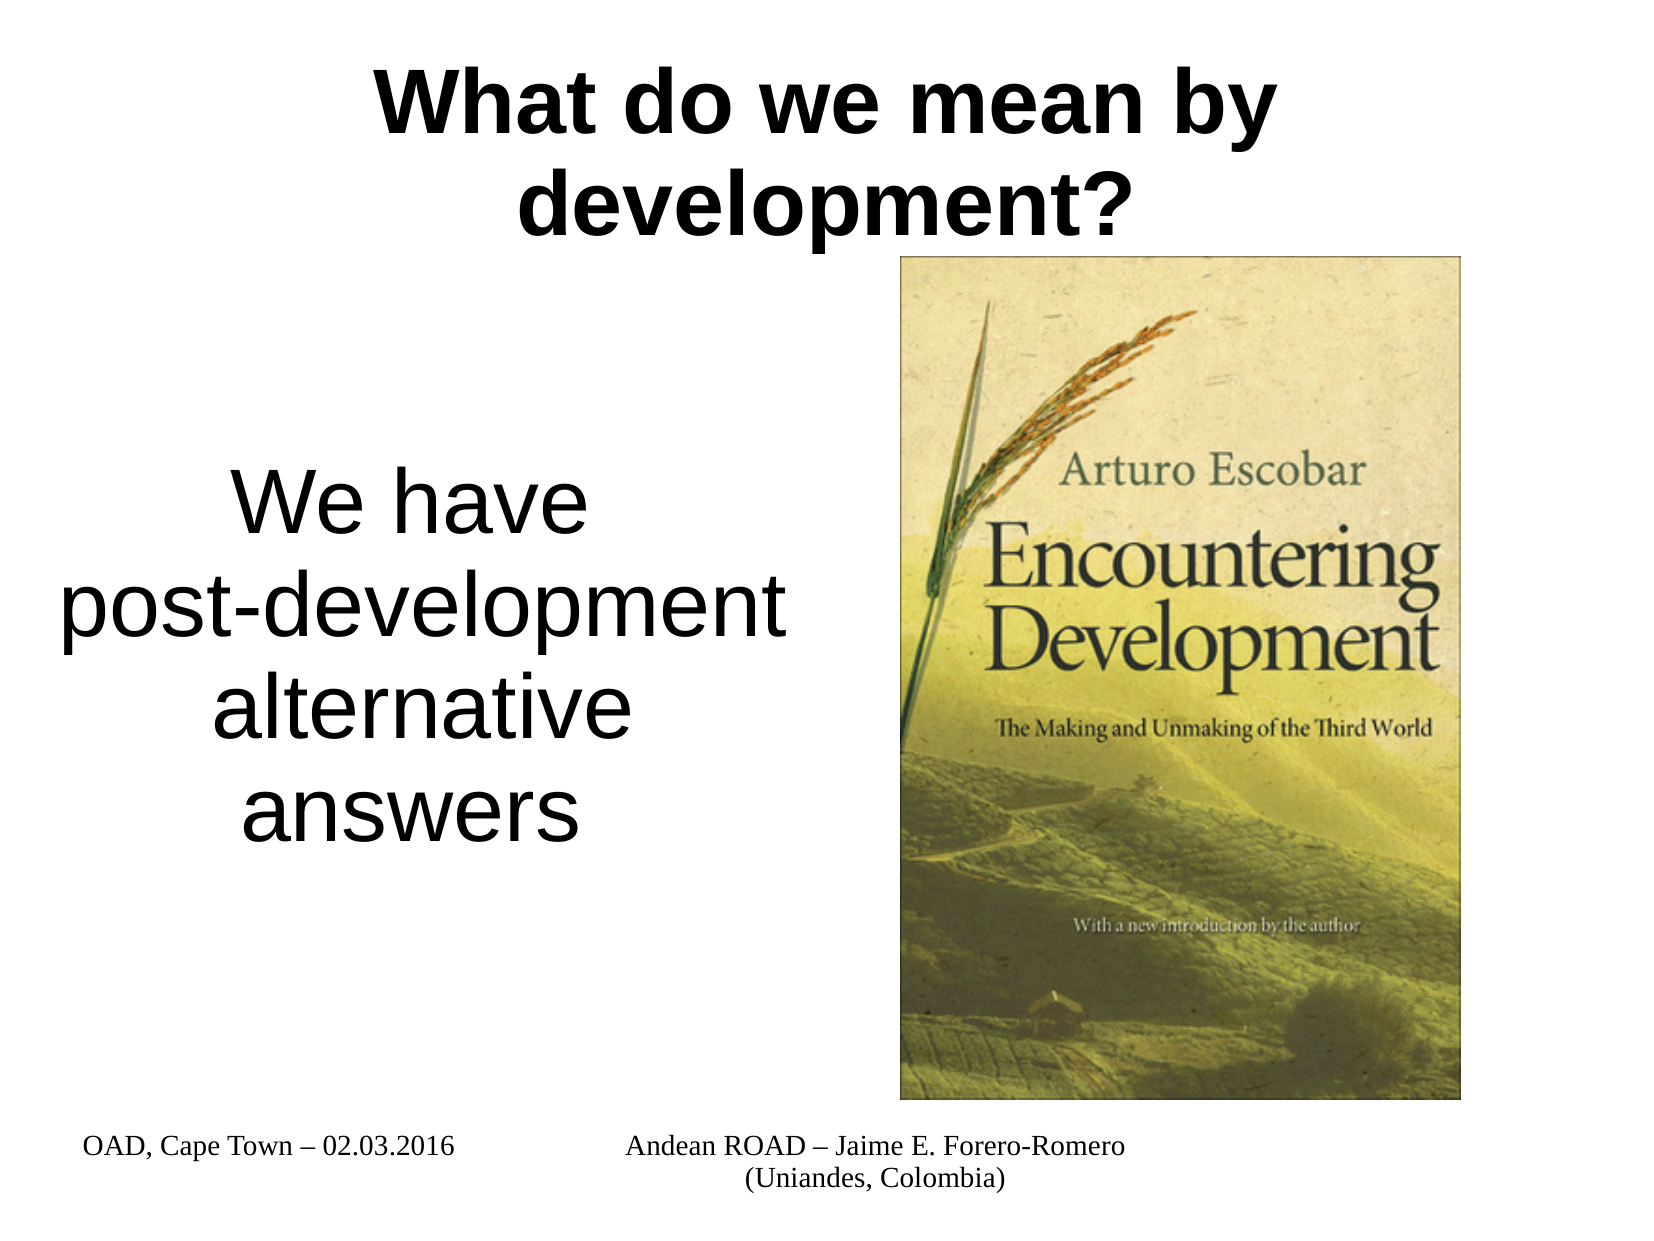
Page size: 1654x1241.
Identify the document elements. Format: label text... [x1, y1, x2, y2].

title We have post-development alternative answers [45, 450, 803, 862]
picture [900, 256, 1461, 1100]
title What do we mean by development? [82, 49, 1571, 257]
